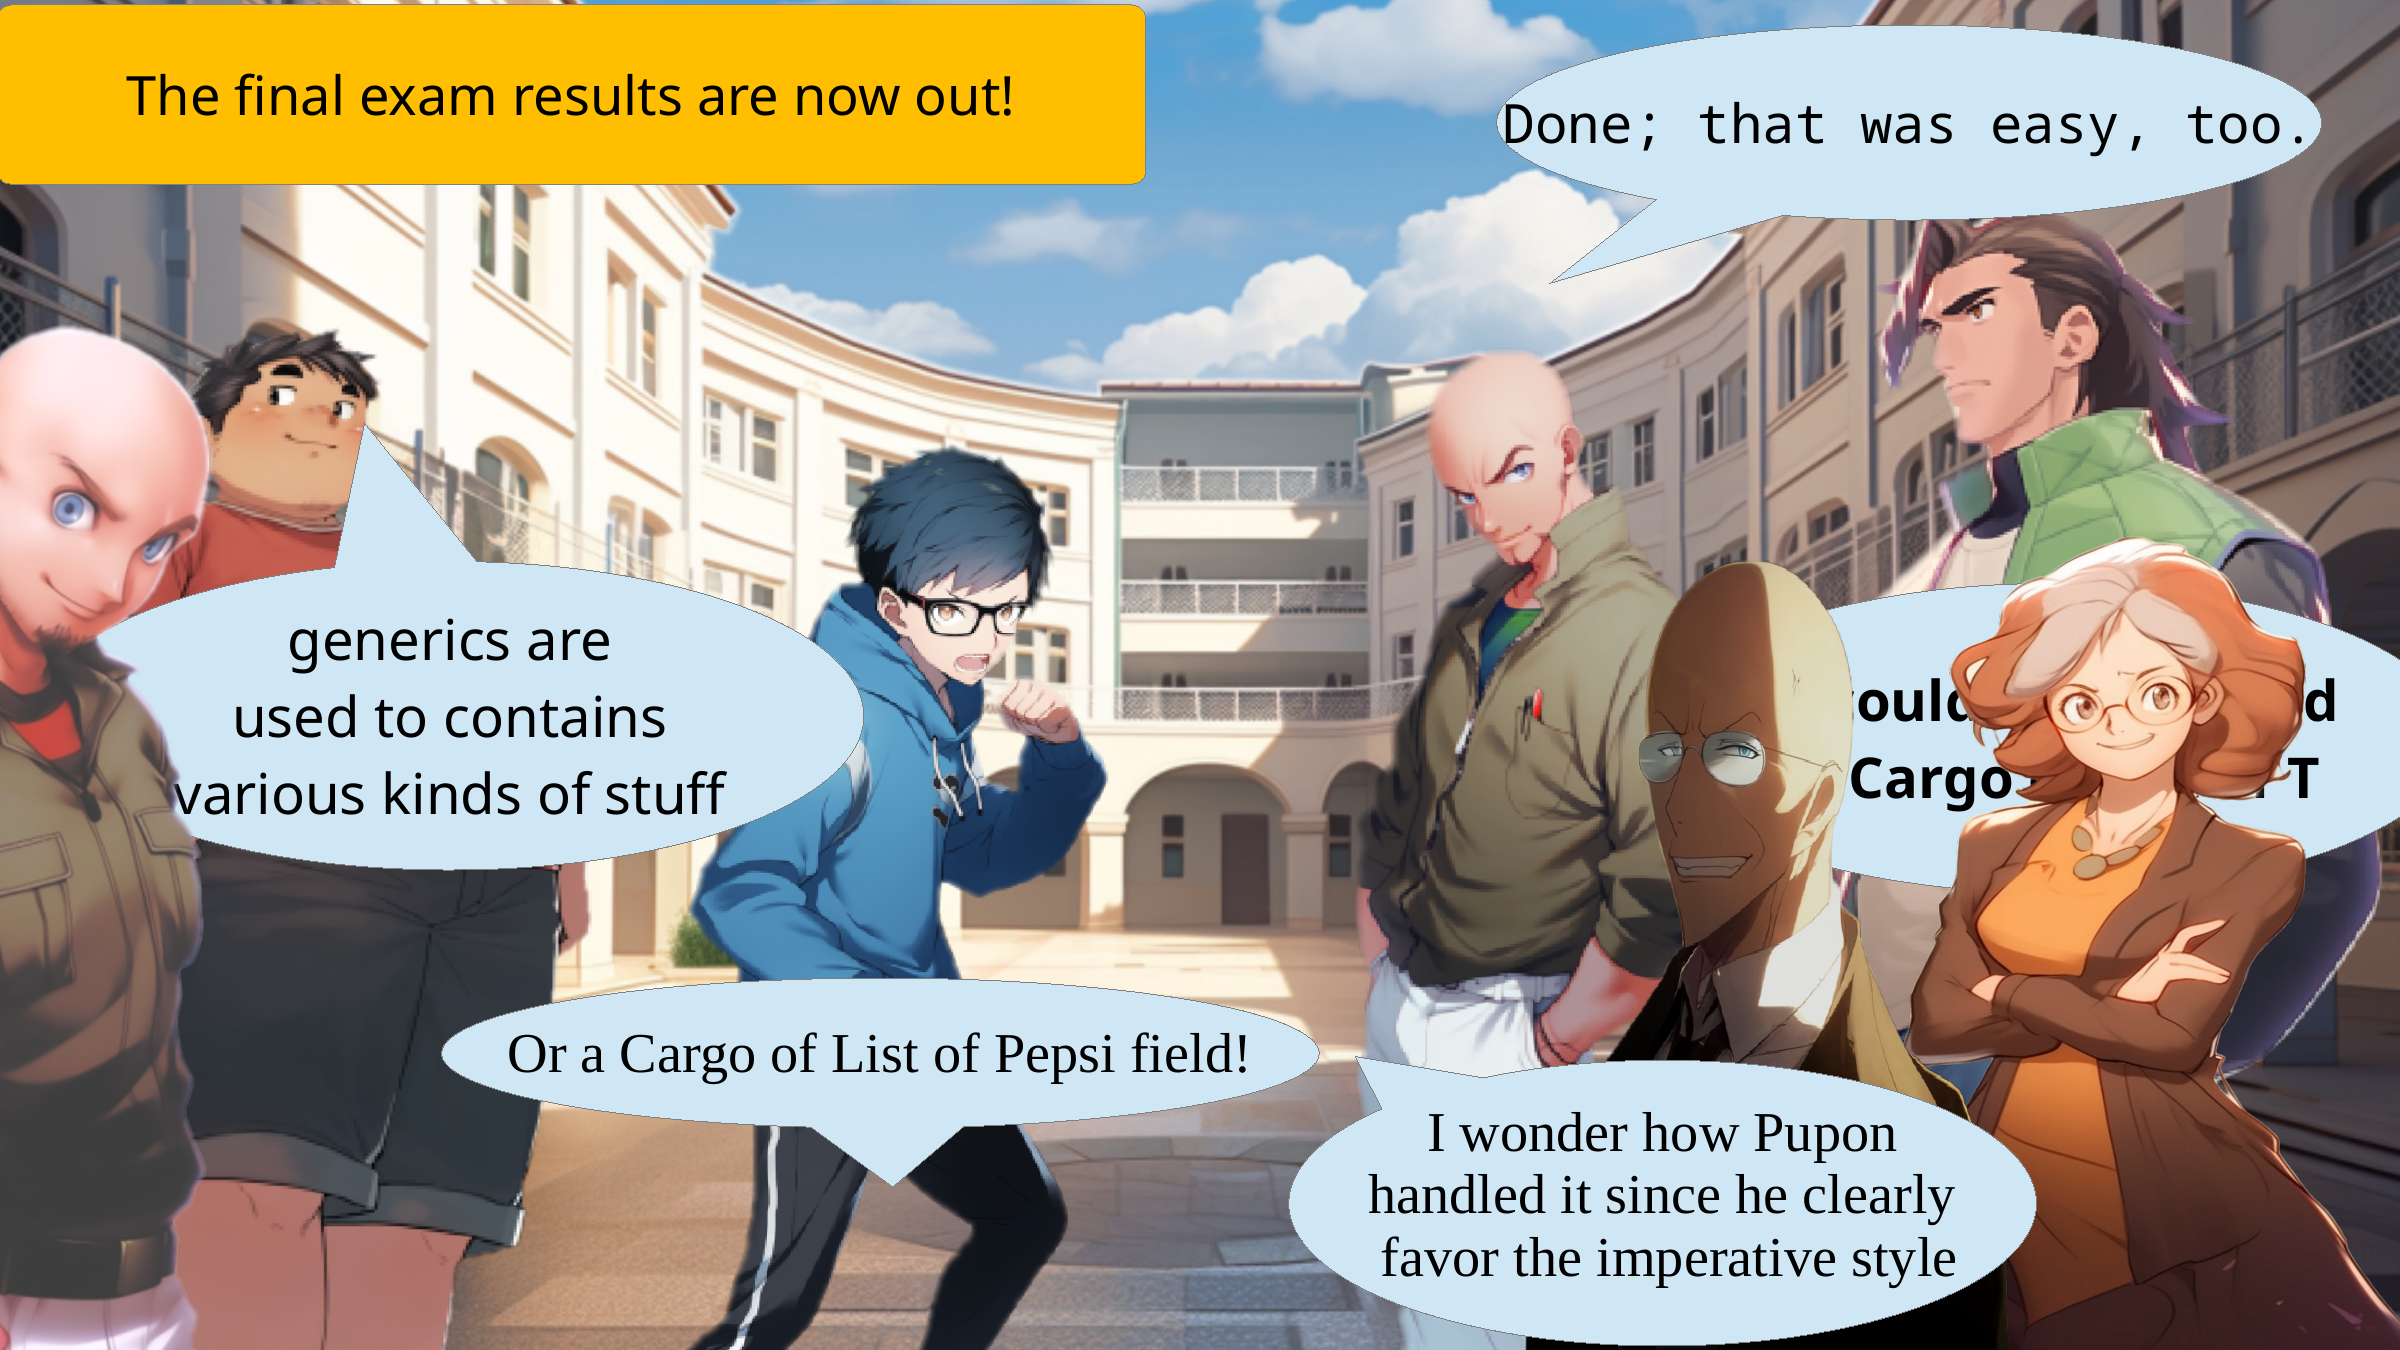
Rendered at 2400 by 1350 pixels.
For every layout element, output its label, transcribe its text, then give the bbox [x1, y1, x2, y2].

text_box The final exam results are now out! [0, 4, 1146, 185]
text_box Or a Cargo of List of Pepsi field! [686, 978, 1320, 1187]
picture [0, 0, 2400, 1350]
text_box generics are used to contains various kinds of stuff [686, 588, 864, 843]
text_box Done; that was easy, too. [1496, 25, 2322, 284]
text_box I wonder how Pupon handled it since he clearly favor the imperative style [1288, 1056, 2037, 1346]
